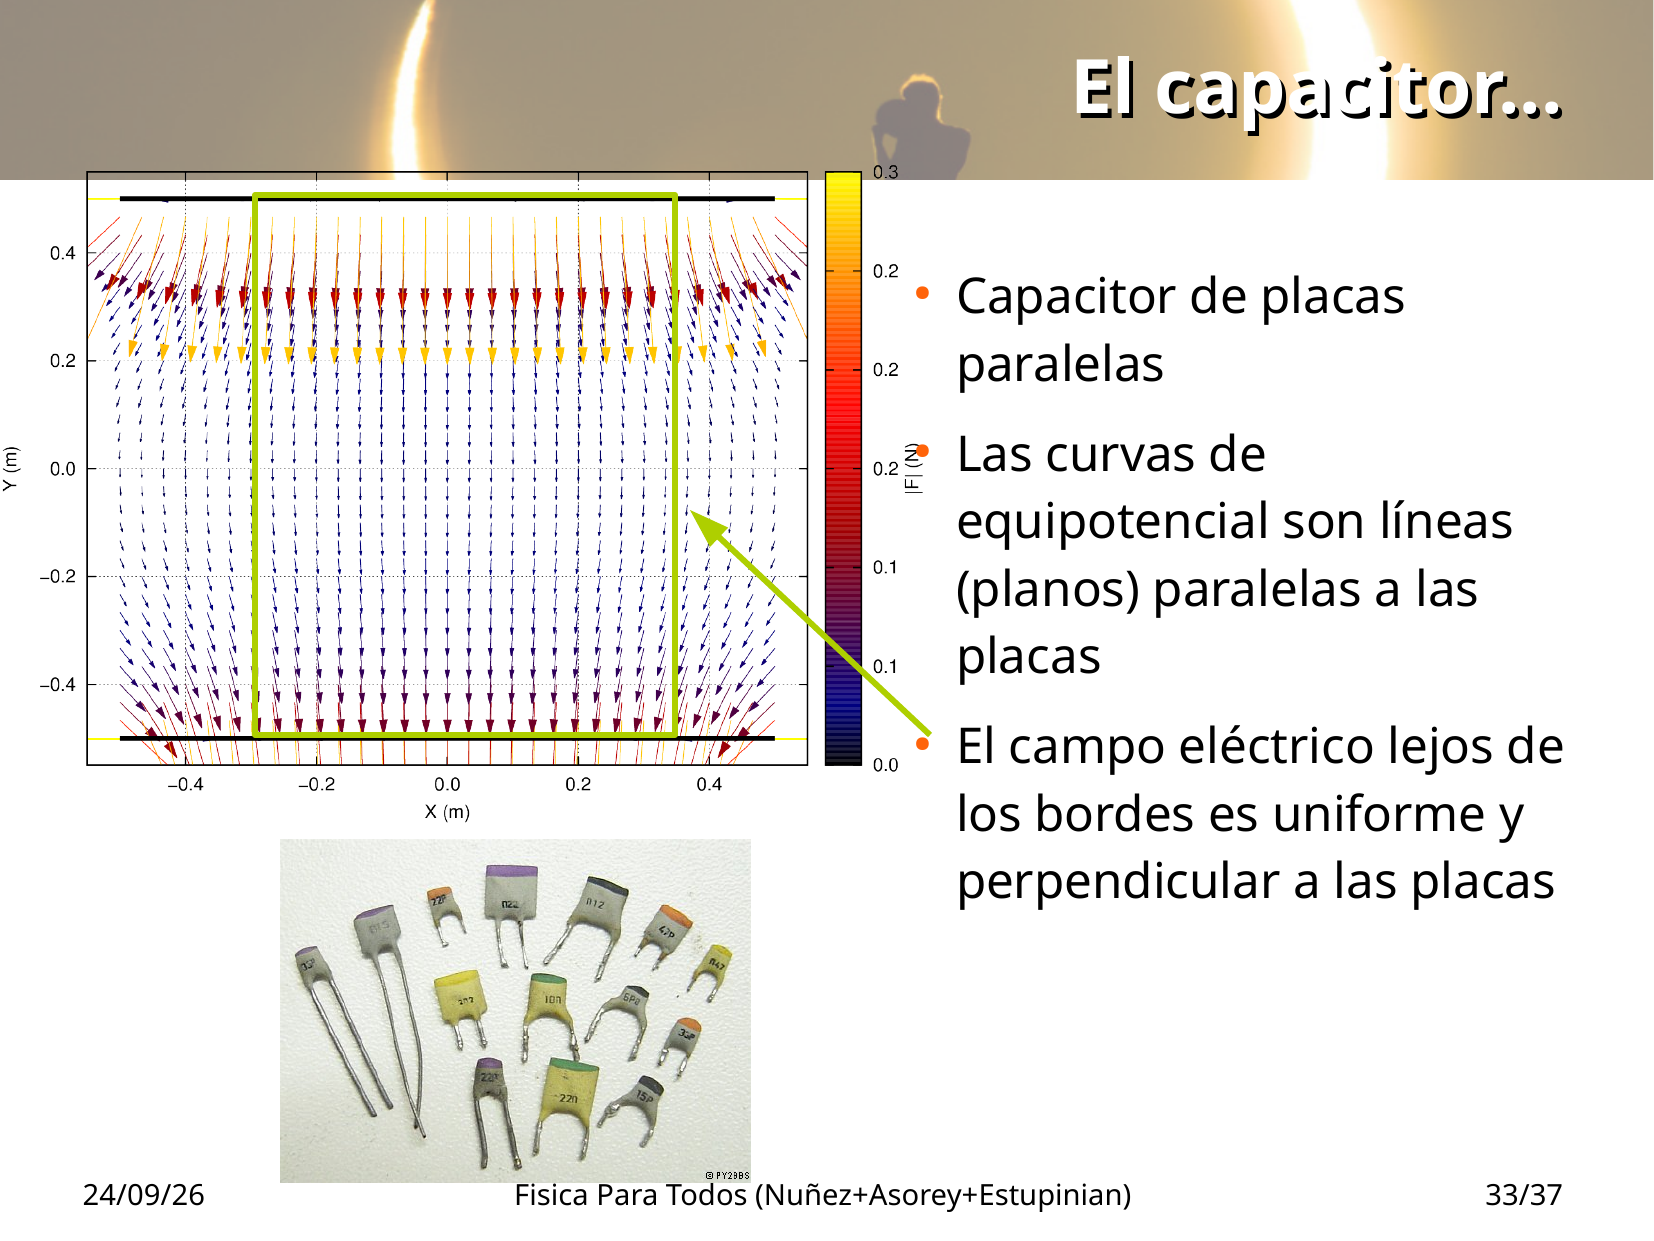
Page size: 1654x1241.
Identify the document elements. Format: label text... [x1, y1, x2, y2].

picture [280, 839, 751, 1183]
title El capacitor... [75, 19, 1564, 151]
list Capacitor de placas paralelas Las curvas de equipotencial son líneas (planos) paralelas a las placas El campo eléctrico lejos de los bordes es uniforme y perpendicular a las placas [900, 261, 1576, 981]
picture [0, 0, 1654, 826]
